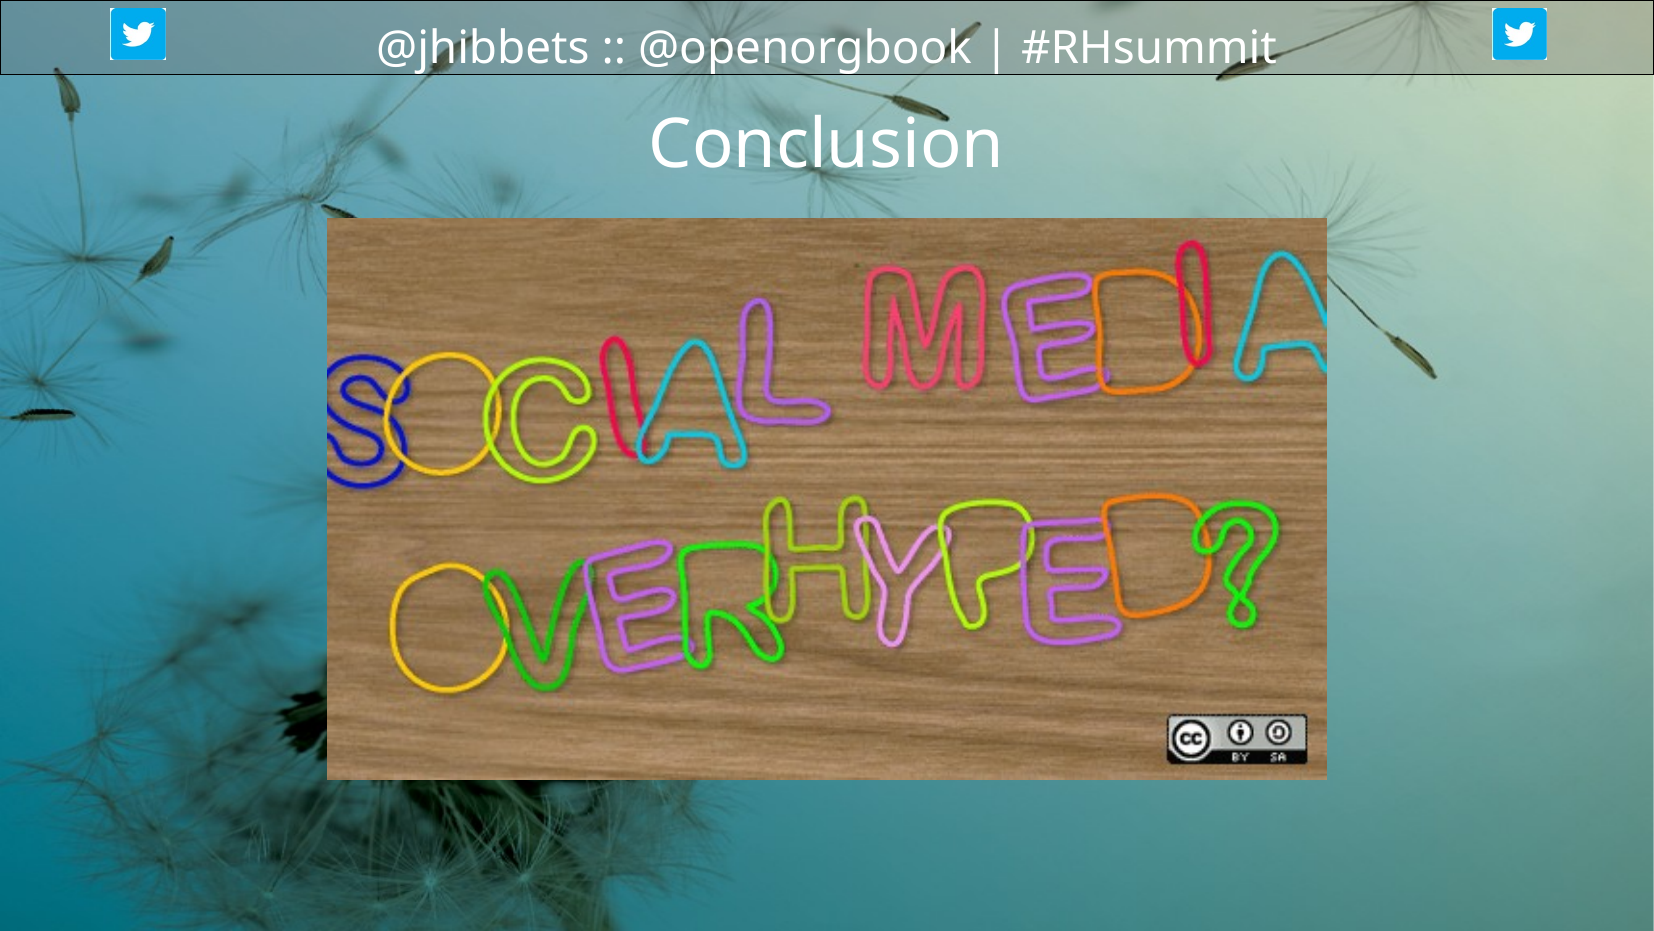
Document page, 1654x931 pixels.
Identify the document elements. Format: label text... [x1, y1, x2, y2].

picture [1506, 22, 1535, 46]
title Conclusion [82, 63, 1571, 219]
picture [124, 22, 154, 46]
picture [0, 75, 1654, 931]
